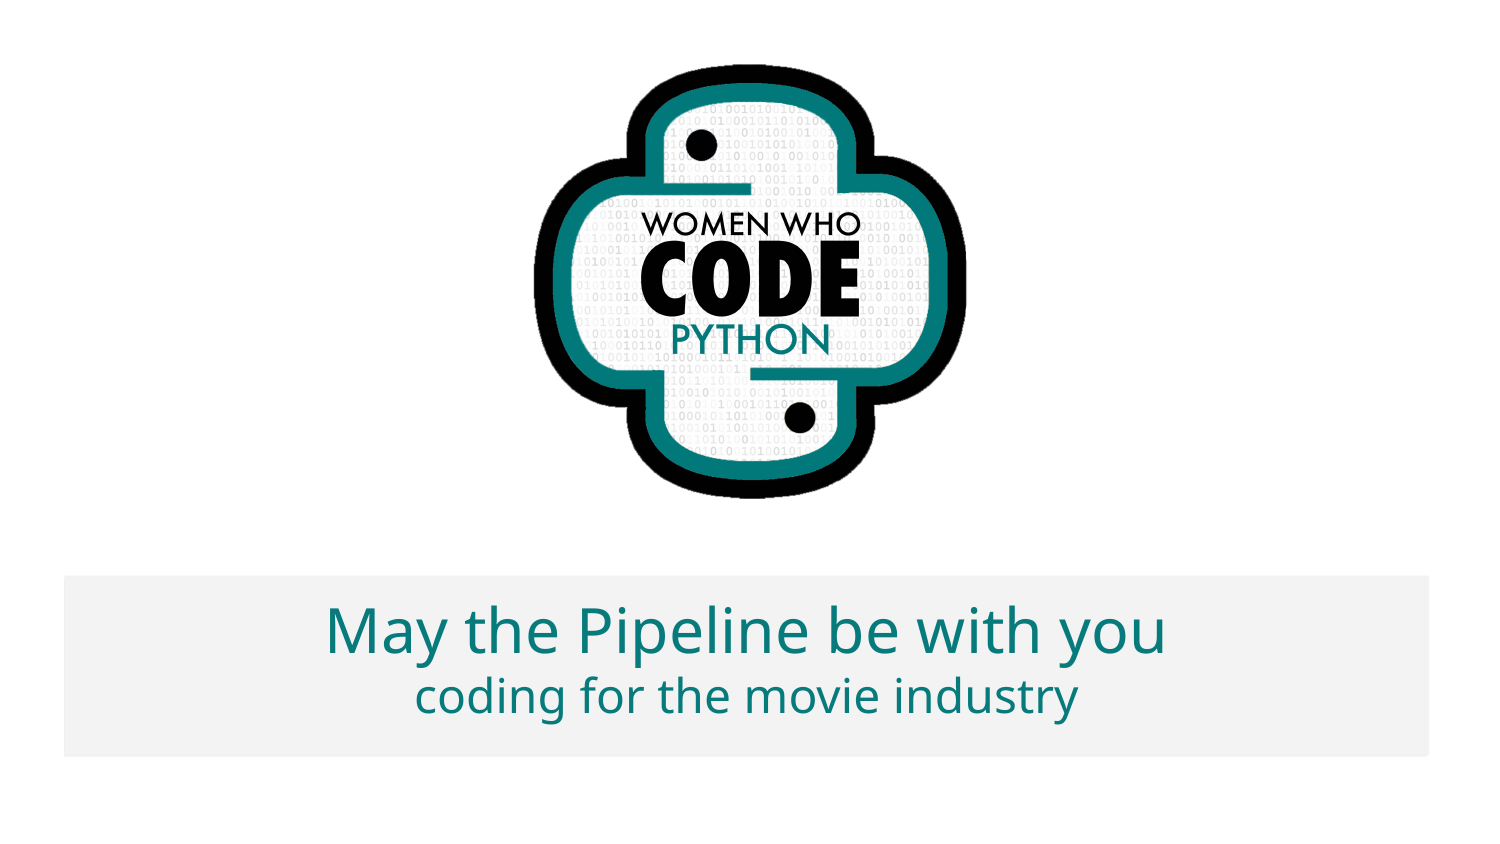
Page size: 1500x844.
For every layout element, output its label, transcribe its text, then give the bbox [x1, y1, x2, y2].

picture [511, 44, 989, 519]
text_box May the Pipeline be with you coding for the movie industry [64, 575, 1430, 756]
